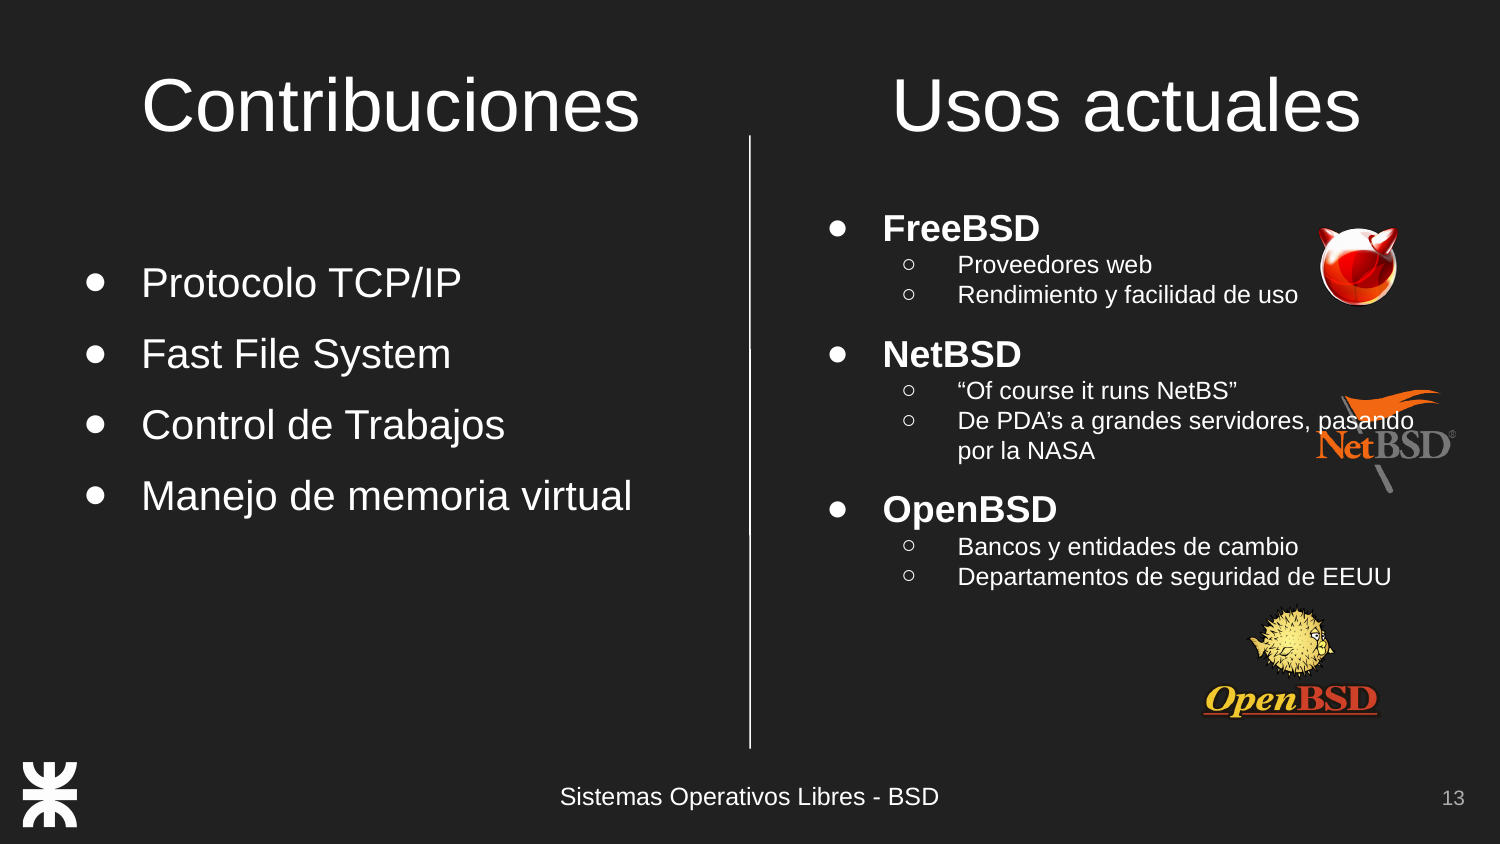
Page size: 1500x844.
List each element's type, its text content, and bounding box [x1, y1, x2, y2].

picture [1305, 210, 1416, 318]
list FreeBSD Proveedores web Rendimiento y facilidad de uso NetBSD “Of course it runs NetBS” De PDA’s a grandes servidores, pasando por la NASA OpenBSD Bancos y entidades de cambio Departamentos de seguridad de EEUU [792, 189, 1449, 750]
picture [1449, 387, 1456, 496]
slide_number <number> [1389, 764, 1480, 830]
title Contribuciones Usos actuales [51, 41, 1449, 136]
picture [22, 762, 77, 829]
list Protocolo TCP/IP Fast File System Control de Trabajos Manejo de memoria virtual [51, 169, 715, 776]
picture [1201, 603, 1381, 721]
title Sistemas Operativos Libres - BSD [254, 748, 1246, 843]
